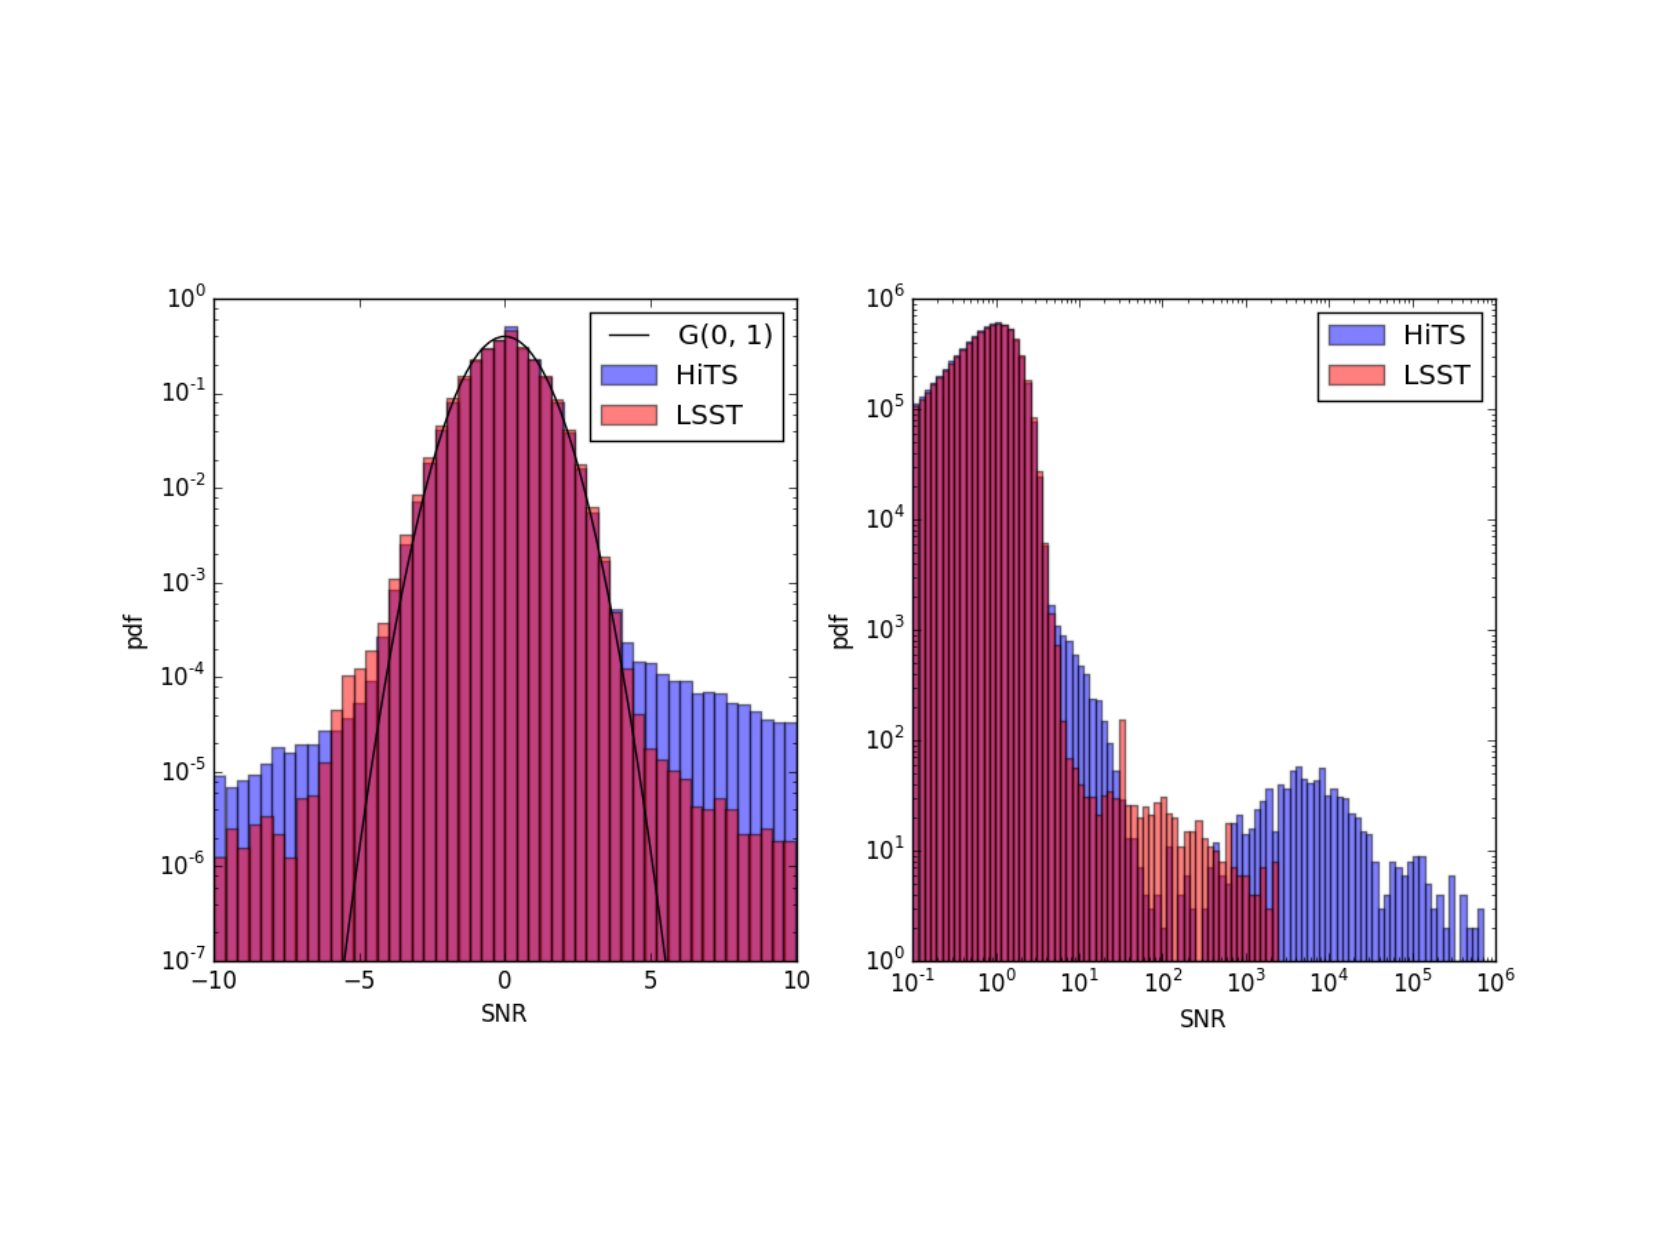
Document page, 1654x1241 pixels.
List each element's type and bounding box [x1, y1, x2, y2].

picture [7, 216, 1654, 1044]
